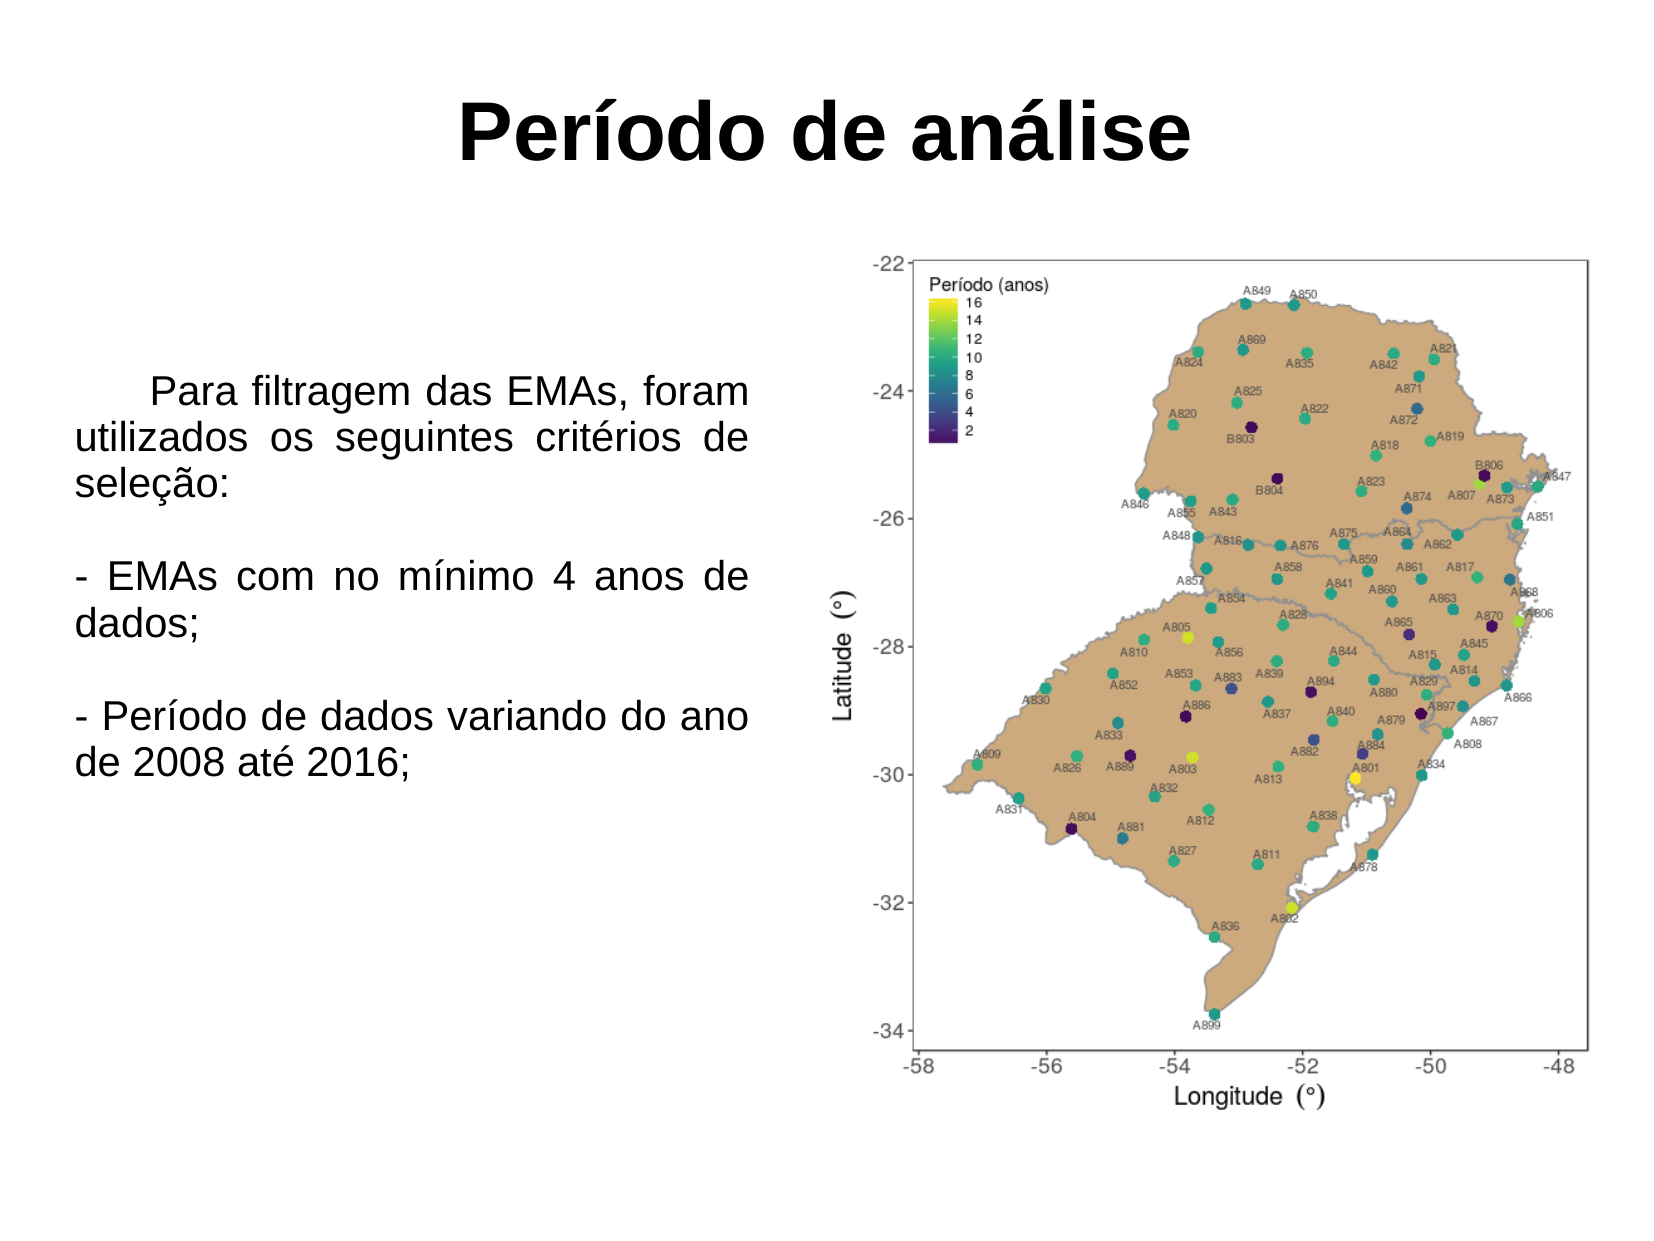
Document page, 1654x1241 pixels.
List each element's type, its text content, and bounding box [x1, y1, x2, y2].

text_box Período de análise [82, 30, 1569, 236]
picture [809, 251, 1605, 1126]
text_box Para filtragem das EMAs, foram utilizados os seguintes critérios de seleção: - EMAs com no mínimo 4 anos de dados; - Período de dados variando do ano de 2008 até 2016; [59, 360, 765, 797]
